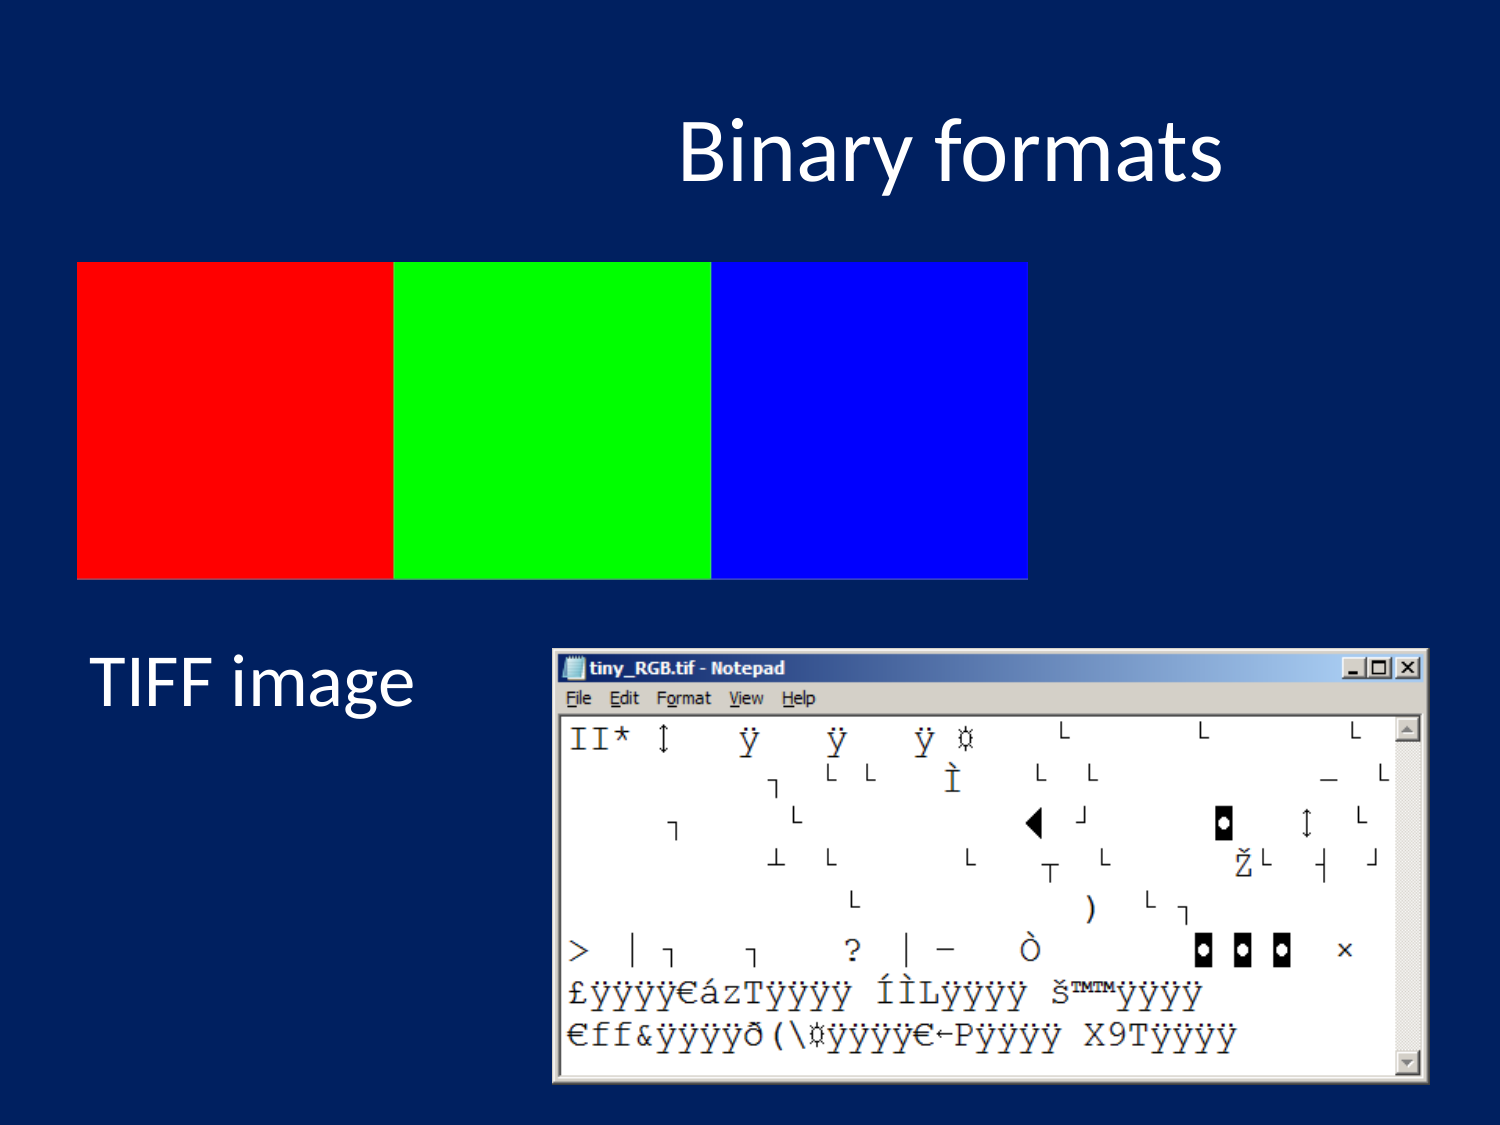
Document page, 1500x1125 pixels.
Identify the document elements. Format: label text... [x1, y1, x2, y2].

text_box TIFF image [74, 624, 553, 730]
picture [552, 648, 1430, 1085]
text_box Binary formats [662, 82, 1463, 208]
picture [77, 262, 1028, 580]
